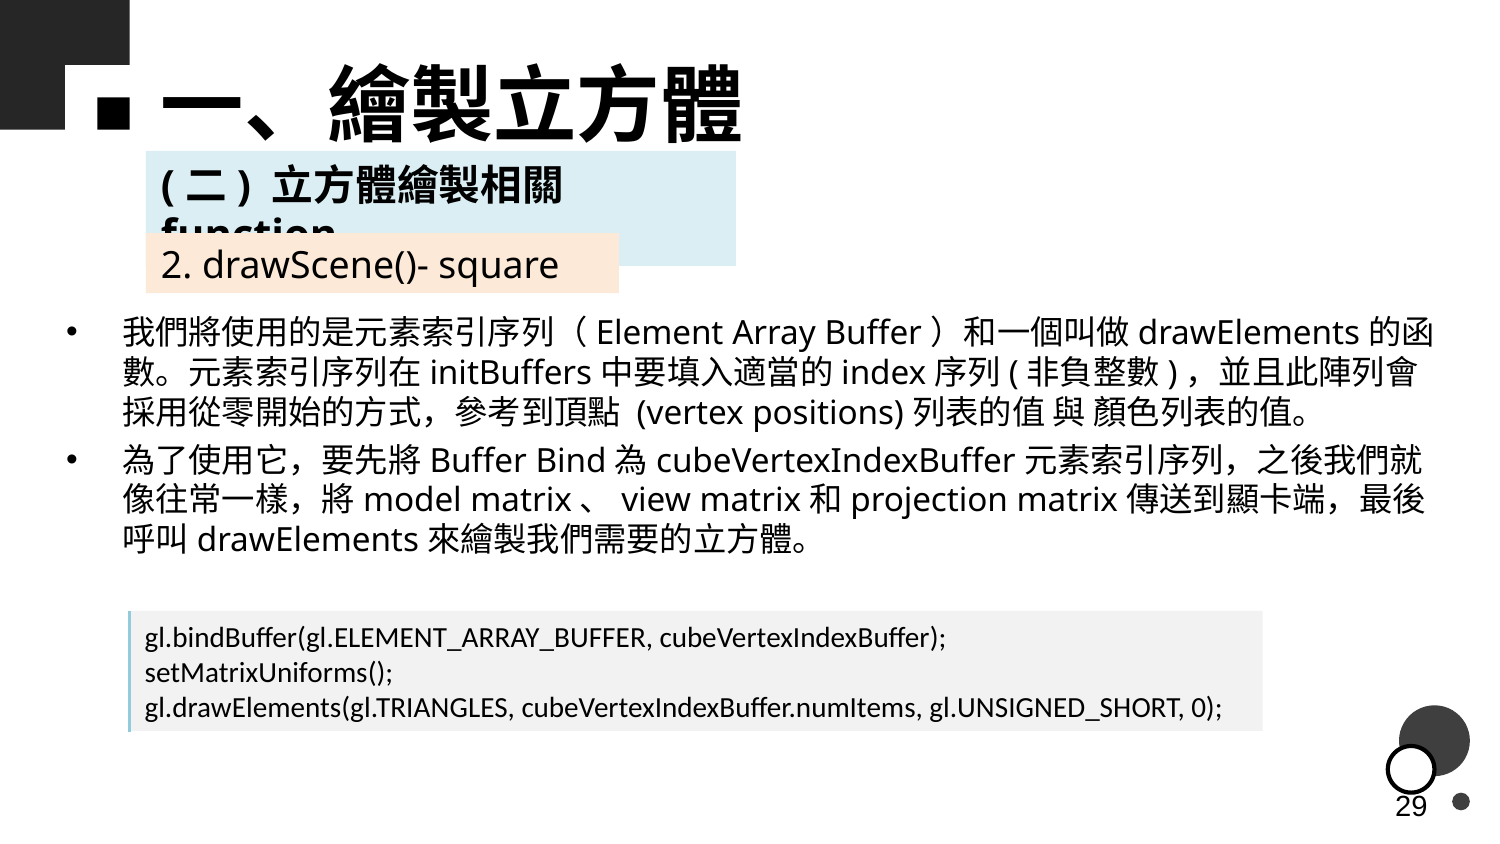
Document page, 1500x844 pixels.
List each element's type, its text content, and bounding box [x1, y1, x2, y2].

text_box [0, 0, 130, 130]
text_box [1452, 792, 1470, 811]
text_box (二) 立方體繪製相關function [145, 150, 736, 266]
title 一、繪製立方體 [145, 32, 1105, 173]
text_box 我們將使用的是元素索引序列（Element Array Buffer）和一個叫做drawElements的函數。元素索引序列在initBuffers中要填入適當的index序列(非負整數)，並且此陣列會採用從零開始的方式，參考到頂點 (vertex positions)列表的值 與 顏色列表的值。 為了使用它，要先將Buffer Bind為cubeVertexIndexBuffer元素索引序列，之後我們就像往常一樣，將model matrix、view matrix和projection matrix傳送到顯卡端，最後呼叫drawElements來繪製我們需要的立方體。 [32, 303, 1453, 598]
text_box 2. drawScene()- square [145, 233, 619, 294]
slide_number <number> [1092, 782, 1443, 827]
text_box [97, 97, 130, 130]
text_box [1387, 705, 1470, 782]
text_box gl.bindBuffer(gl.ELEMENT_ARRAY_BUFFER, cubeVertexIndexBuffer); setMatrixUniforms(); gl.drawElements(gl.TRIANGLES, cubeVertexIndexBuffer.numItems, gl.UNSIGNED_SHORT, 0); [129, 610, 1263, 731]
